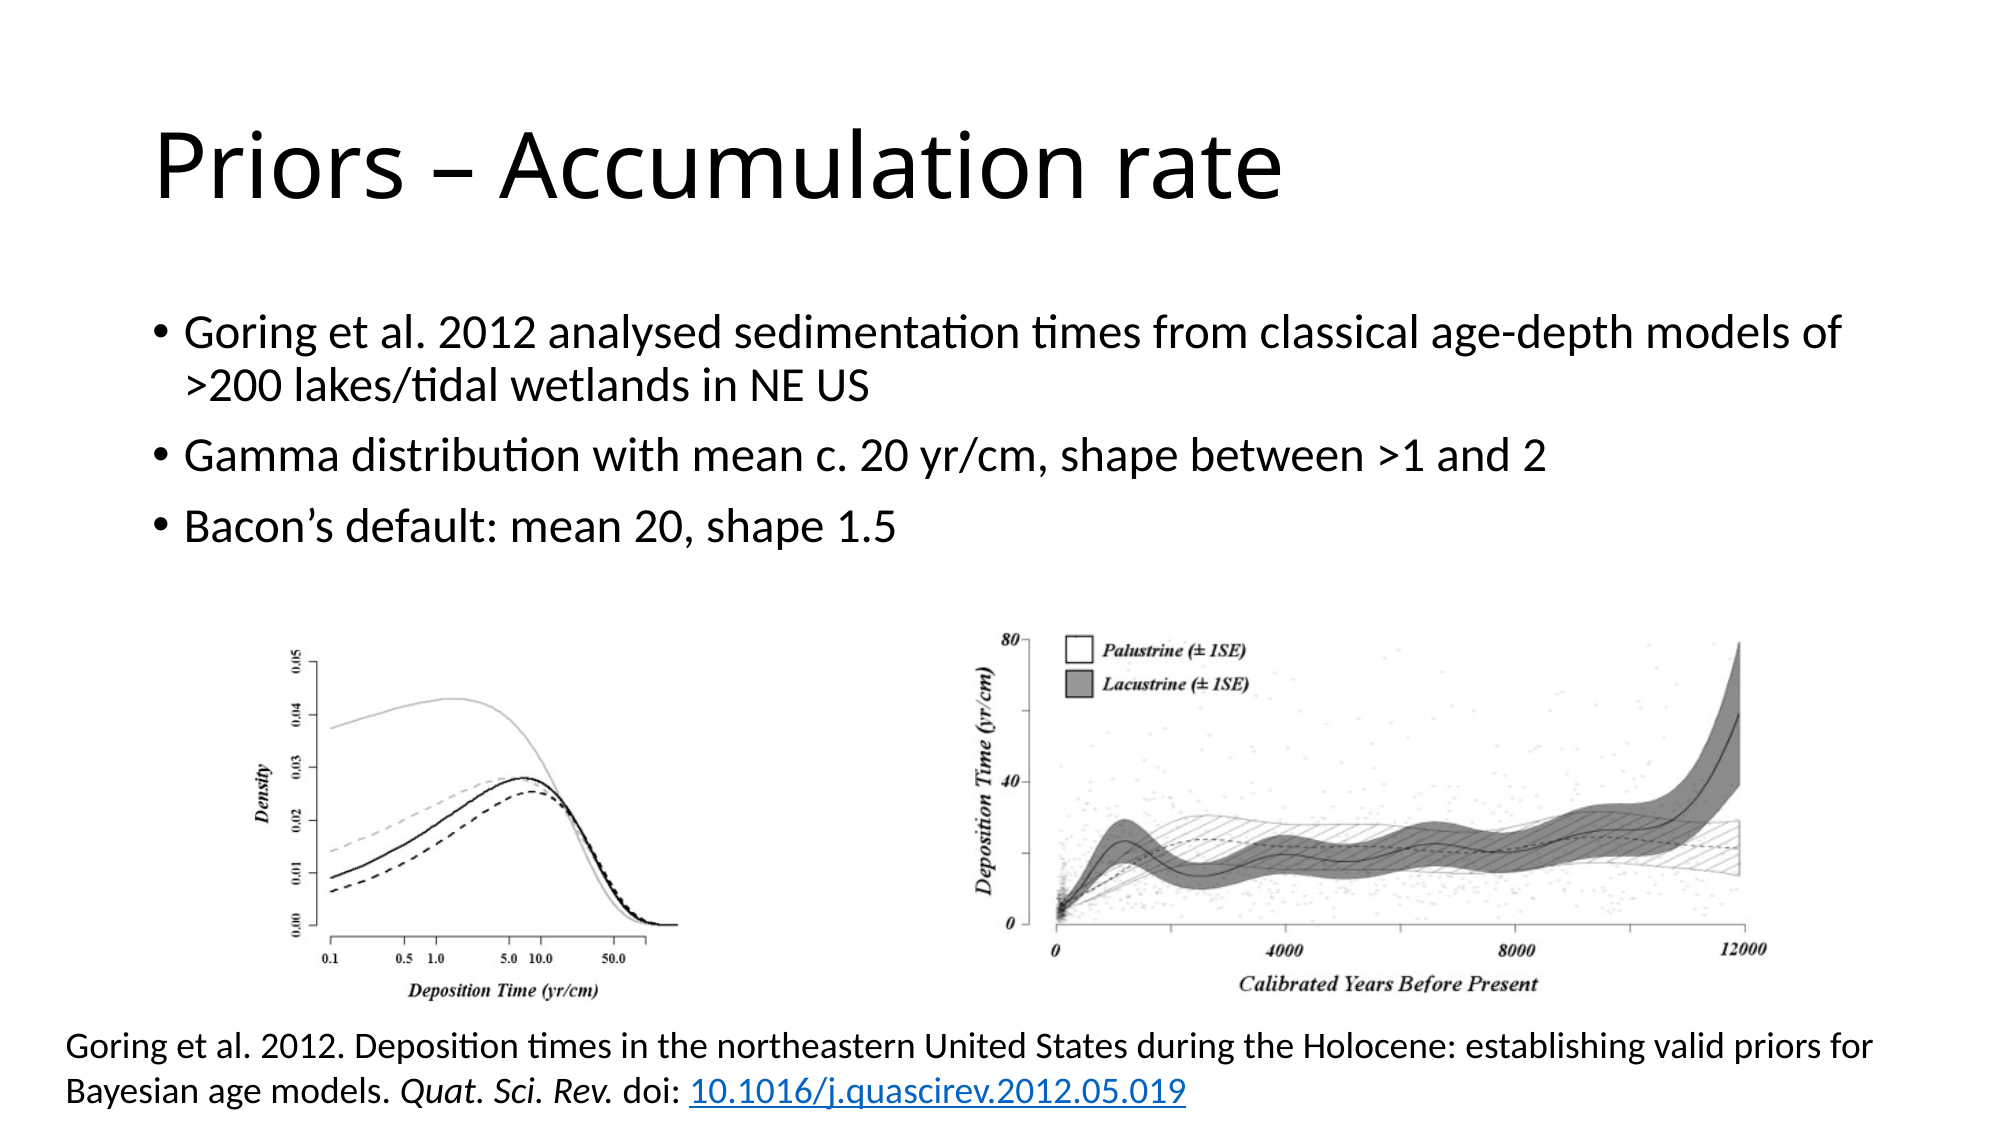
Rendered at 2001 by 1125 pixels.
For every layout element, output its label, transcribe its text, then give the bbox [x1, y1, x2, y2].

text_box Goring et al. 2012 analysed sedimentation times from classical age-depth models of >200 lakes/tidal wetlands in NE US Gamma distribution with mean c. 20 yr/cm, shape between >1 and 2 Bacon’s default: mean 20, shape 1.5 [137, 299, 1956, 563]
text_box Goring et al. 2012. Deposition times in the northeastern United States during the Holocene: establishing valid priors for Bayesian age models. Quat. Sci. Rev. doi: 10.1016/j.quascirev.2012.05.019 [50, 1013, 1956, 1119]
picture [254, 649, 679, 1002]
picture [974, 632, 1768, 994]
text_box Priors – Accumulation rate [137, 59, 1863, 278]
